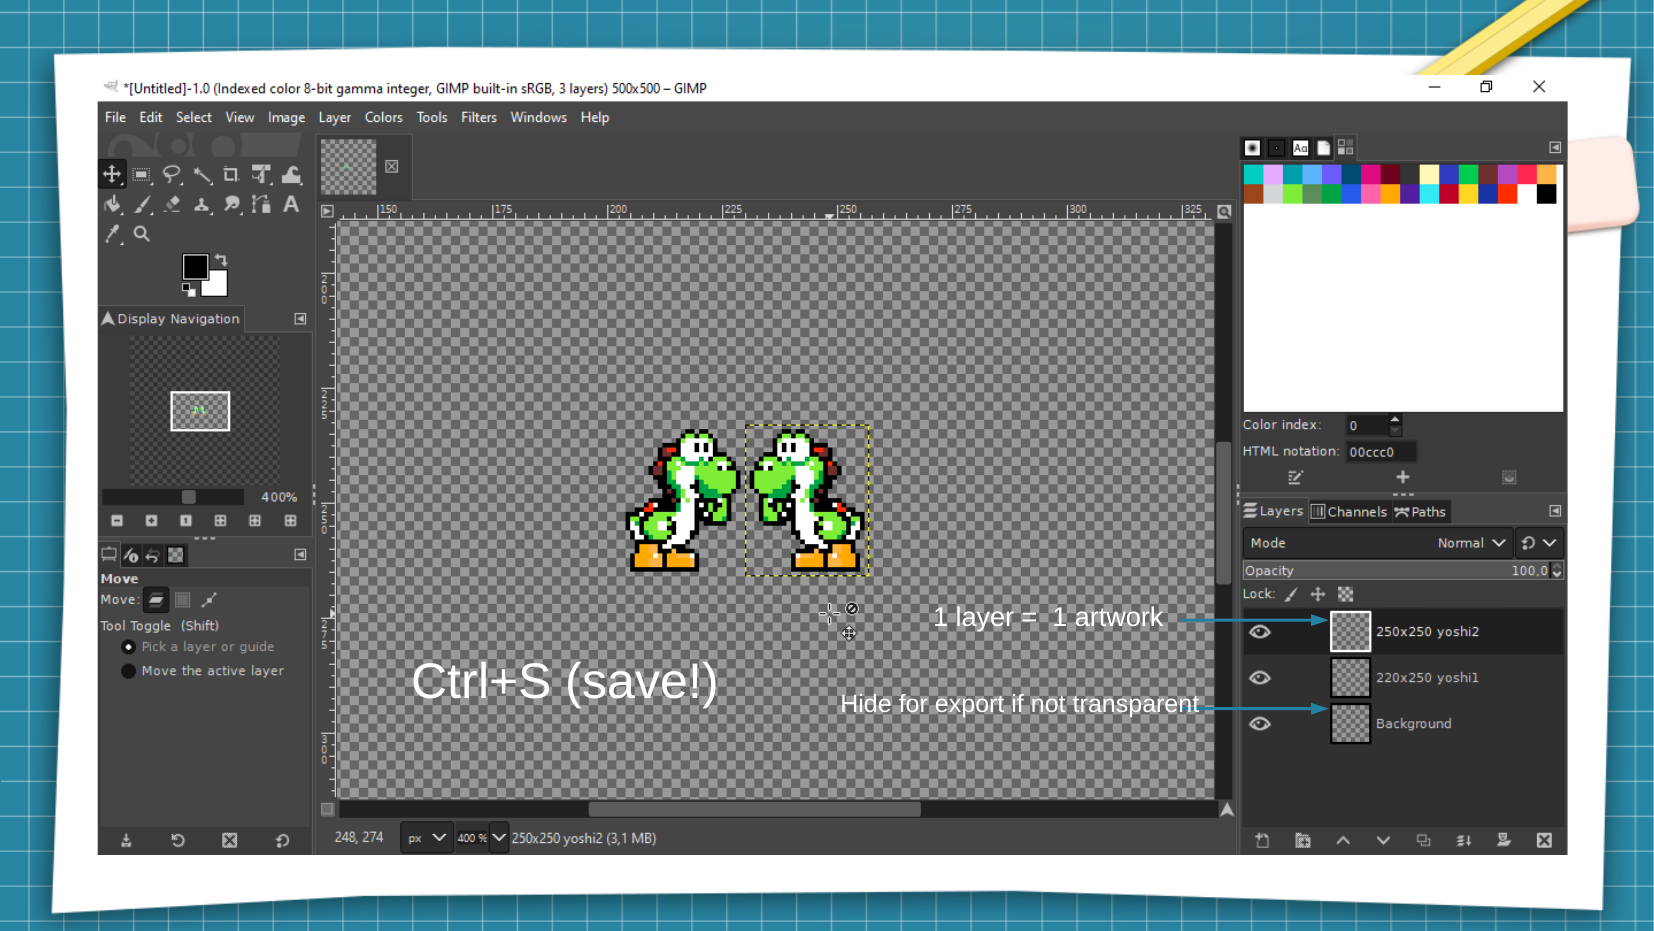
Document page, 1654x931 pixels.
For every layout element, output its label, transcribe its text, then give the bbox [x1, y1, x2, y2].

text_box Hide for export if not transparent [902, 682, 1139, 754]
text_box Ctrl+S (save!) [395, 646, 736, 720]
text_box 1 layer = 1 artwork [974, 594, 1123, 670]
picture [97, 75, 1568, 855]
